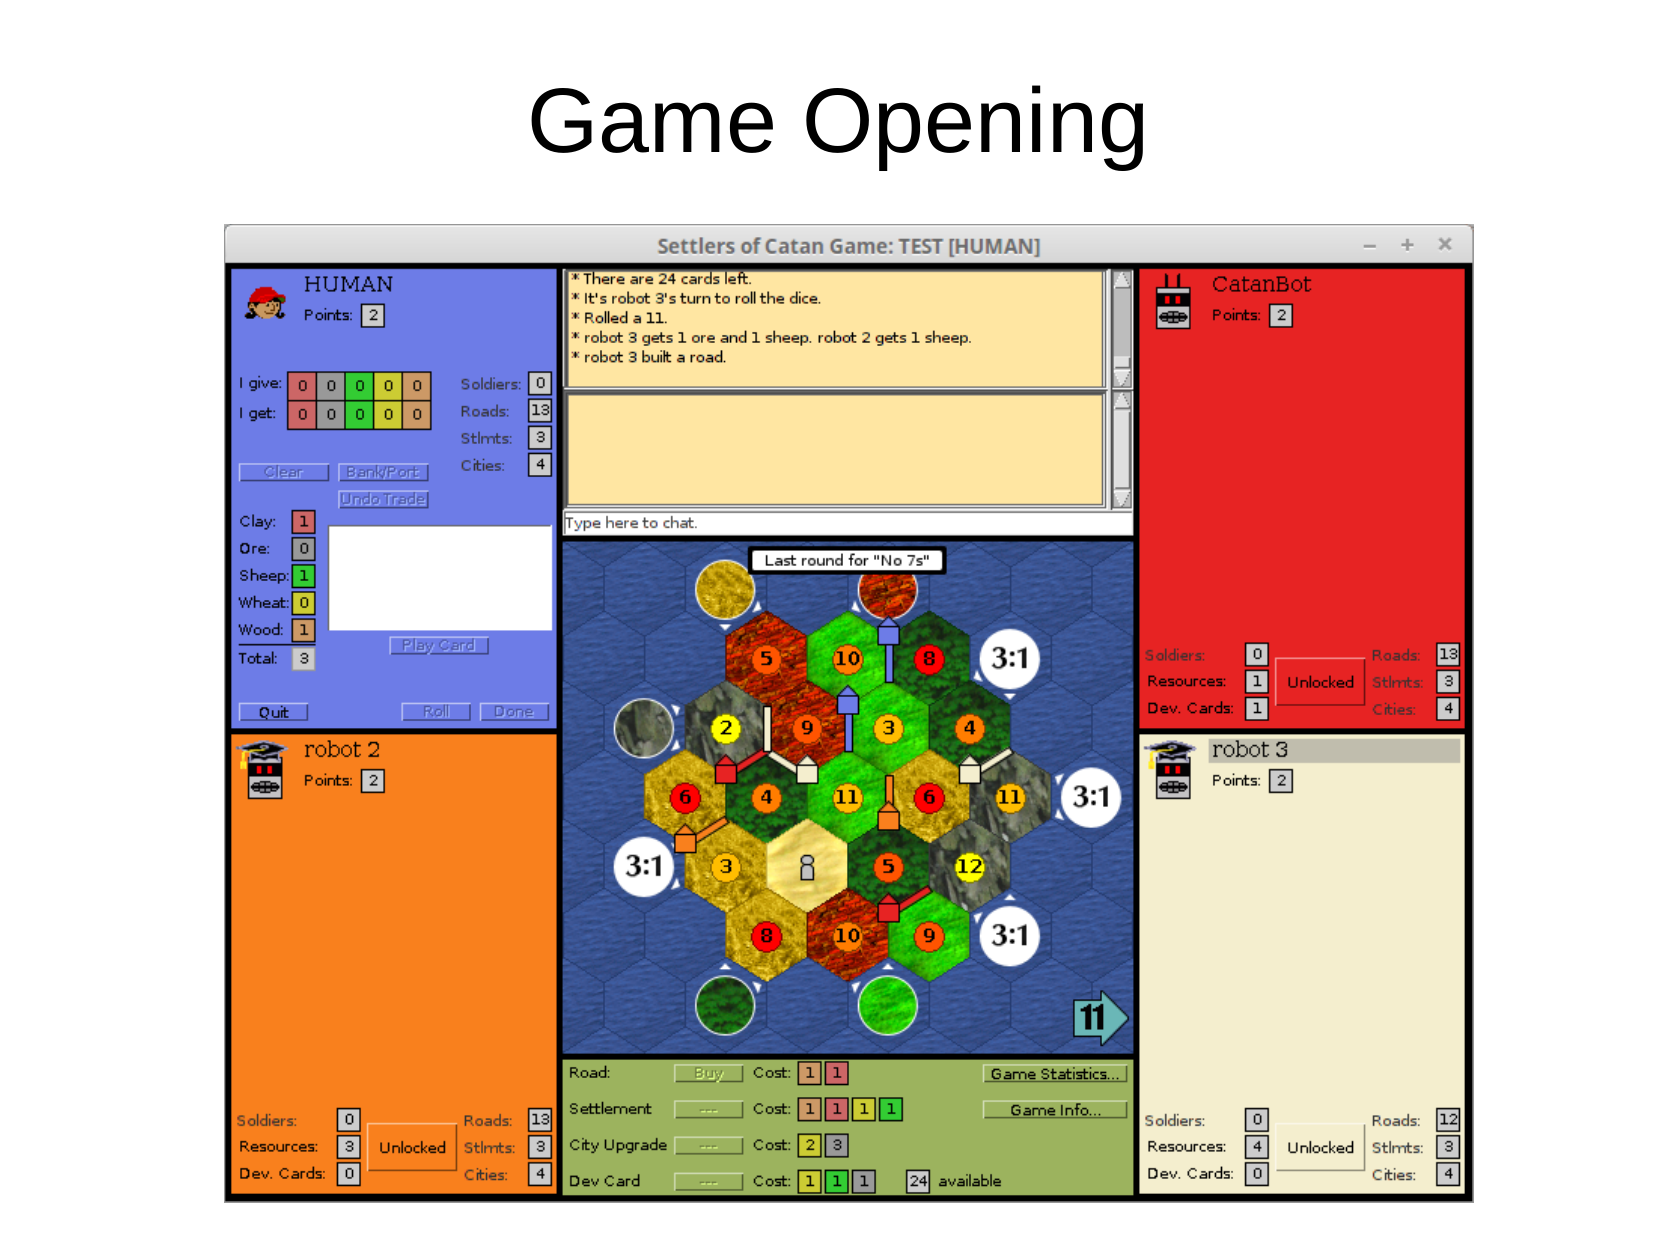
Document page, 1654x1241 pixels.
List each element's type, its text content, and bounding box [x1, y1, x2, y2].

title Game Opening [94, 17, 1583, 225]
picture [224, 224, 1474, 1203]
